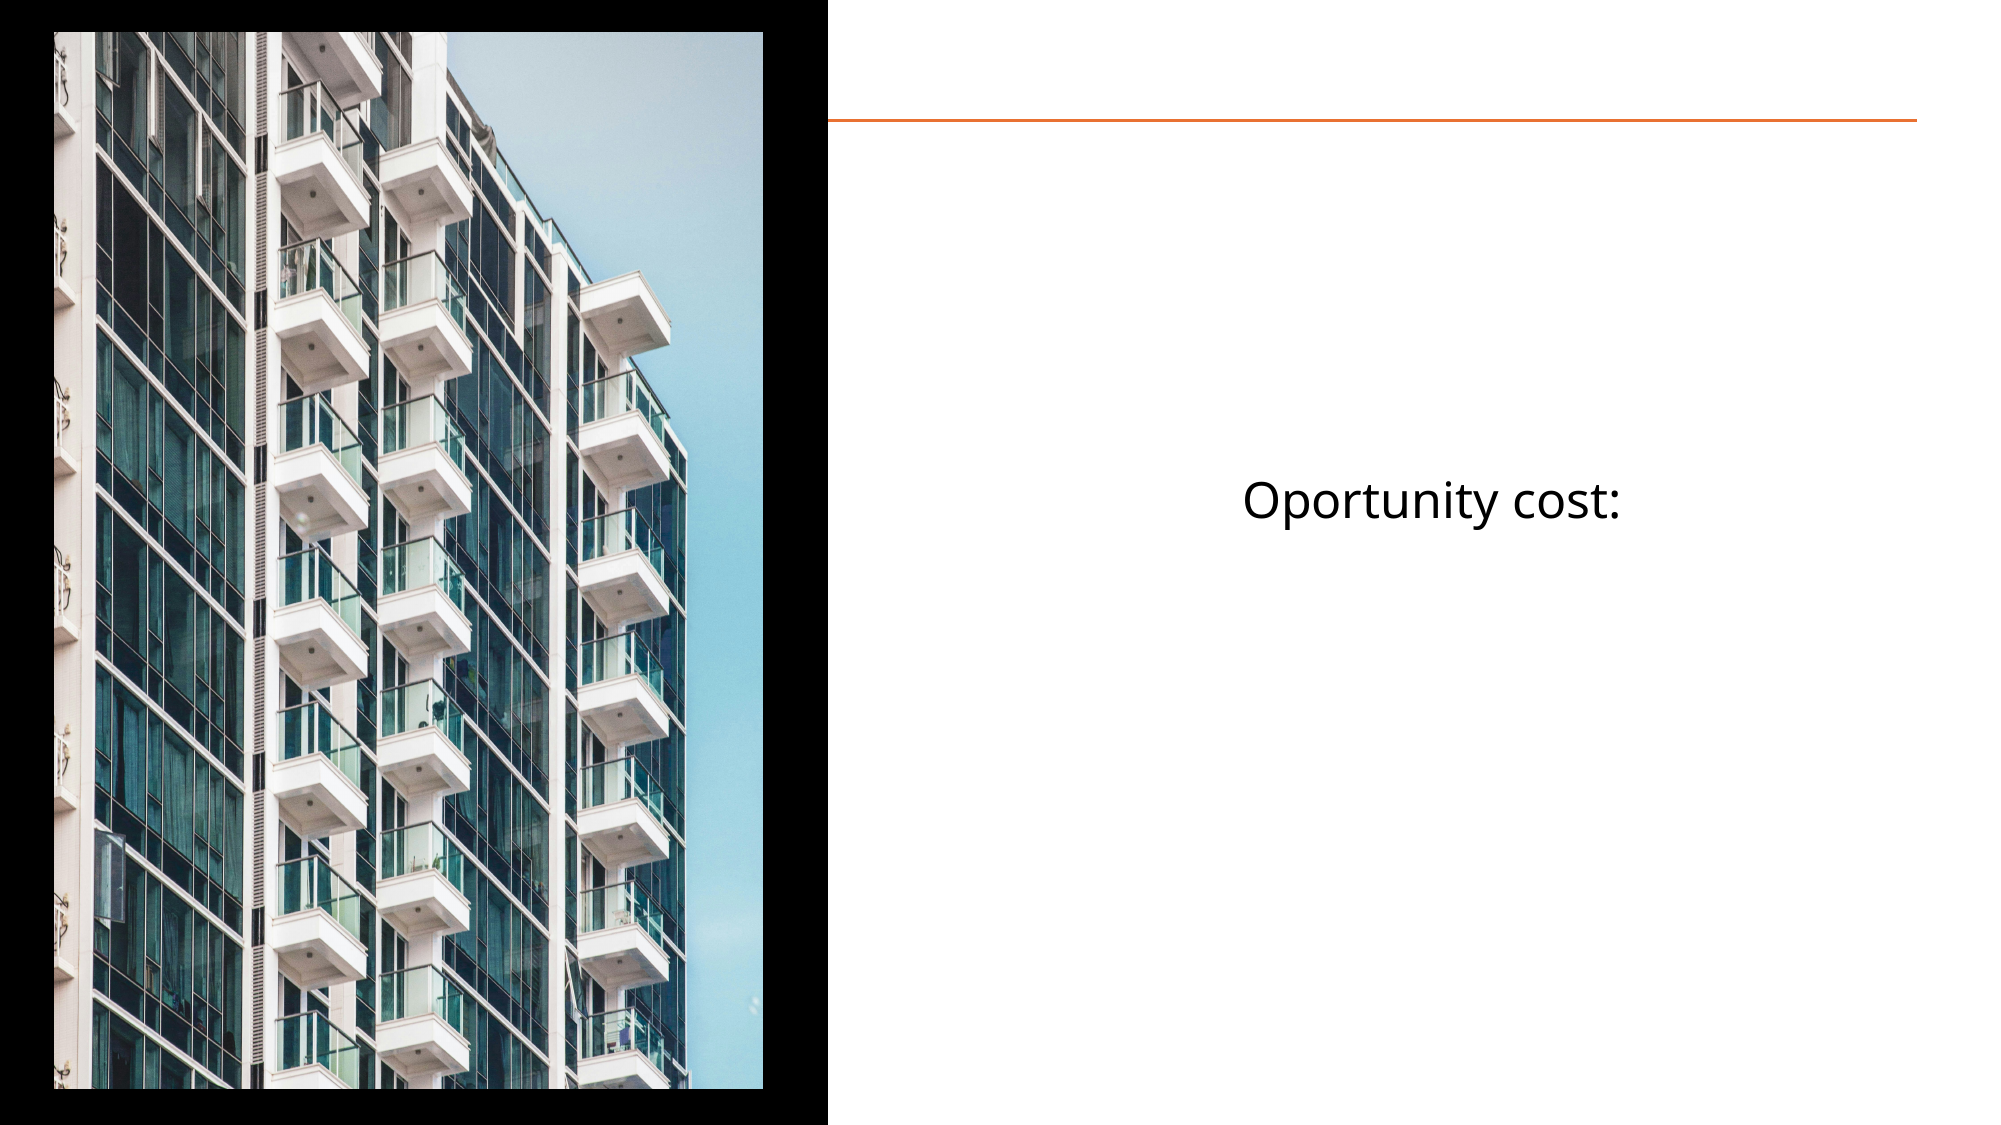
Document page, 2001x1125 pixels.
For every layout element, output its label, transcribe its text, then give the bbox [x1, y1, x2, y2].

subtitle Oportunity cost: [827, 468, 2000, 740]
picture [54, 32, 763, 1089]
text_box [0, 0, 827, 1125]
